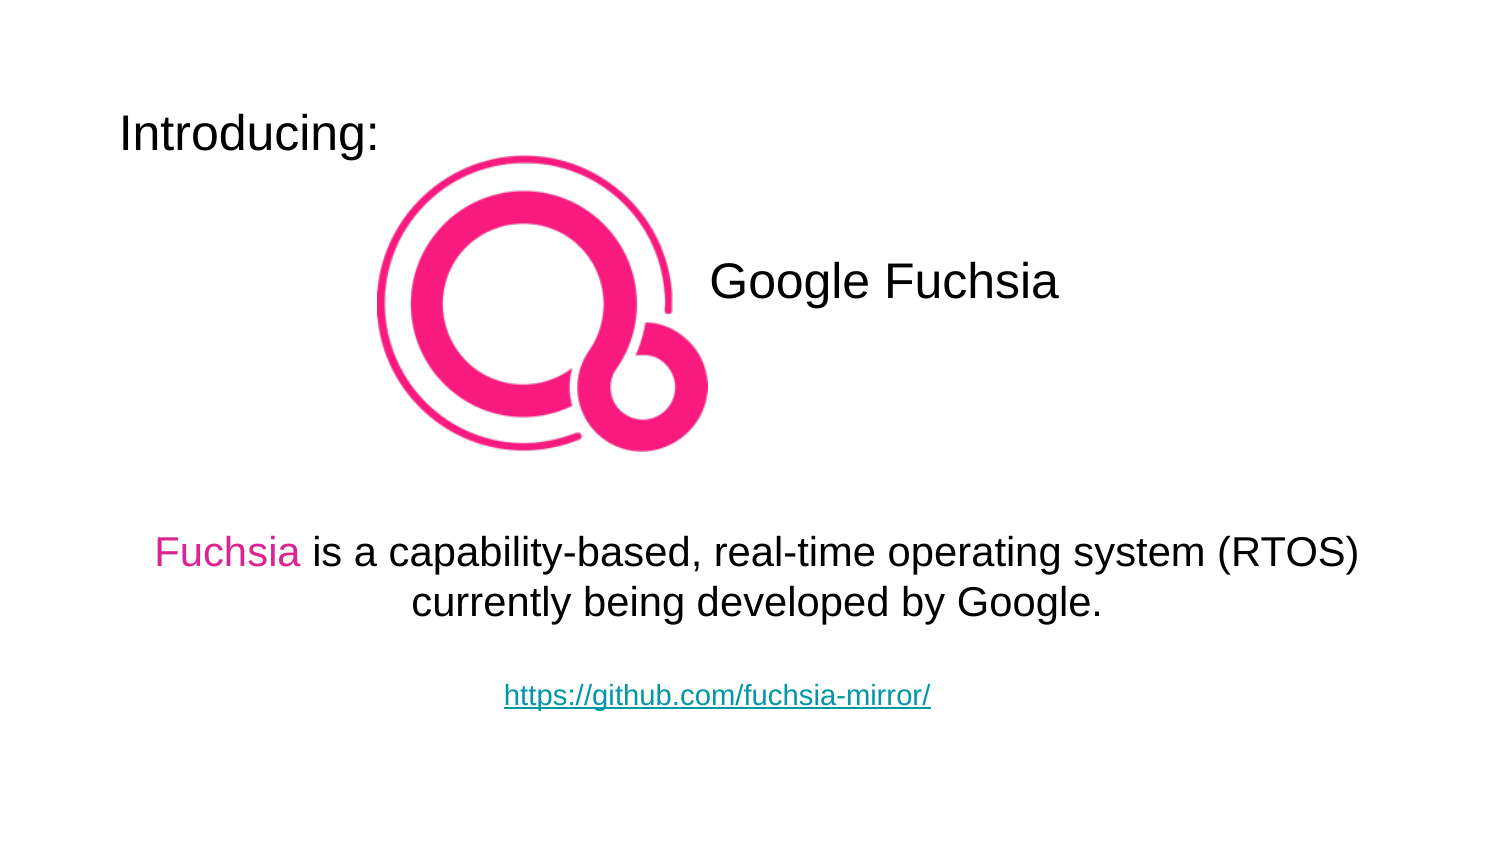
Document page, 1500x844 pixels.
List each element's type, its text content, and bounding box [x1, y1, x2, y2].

text_box Introducing: [103, 85, 402, 183]
text_box Fuchsia is a capability-based, real-time operating system (RTOS) currently being developed by Google. [94, 510, 1420, 711]
text_box Google Fuchsia [694, 233, 1086, 330]
picture [377, 138, 708, 469]
text_box https://github.com/fuchsia-mirror/ [488, 661, 1012, 719]
